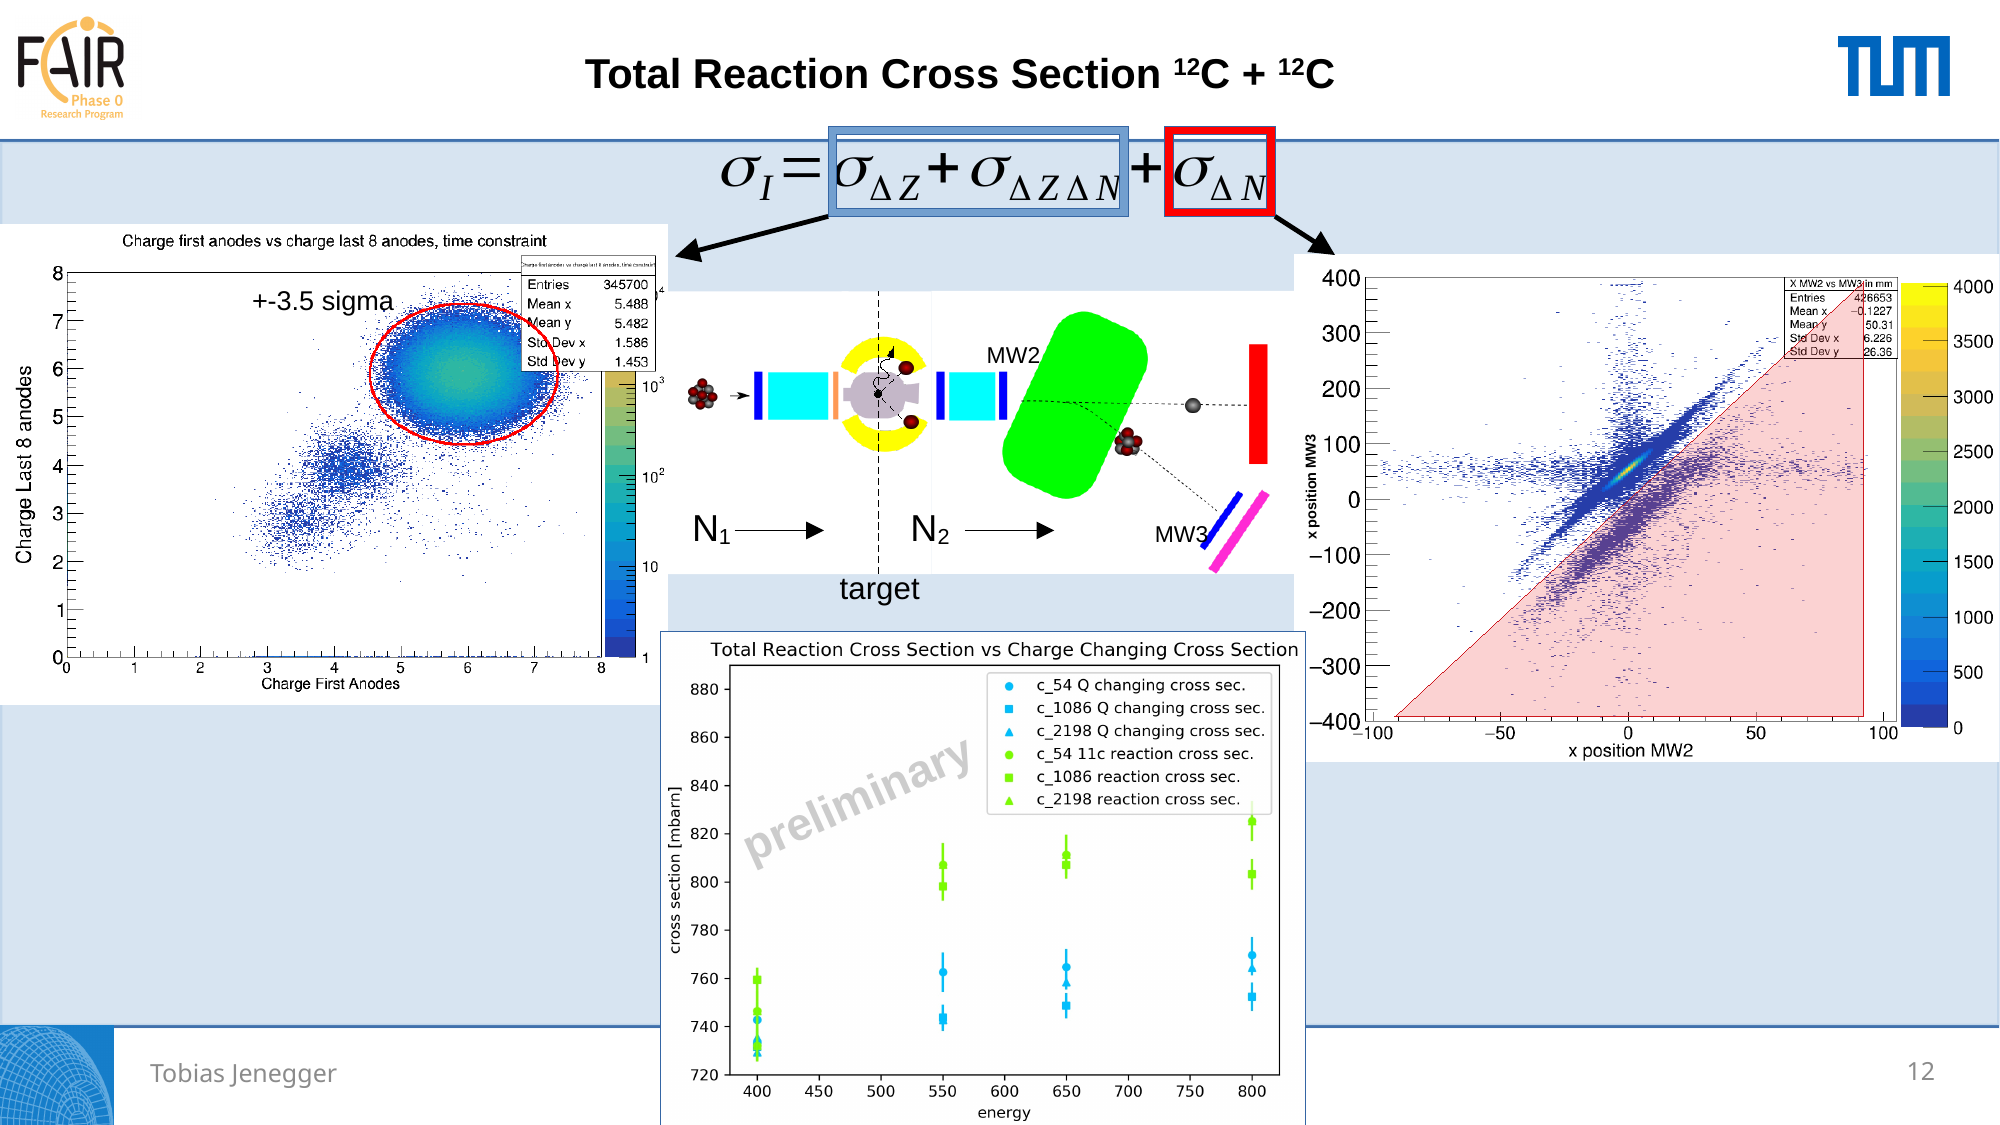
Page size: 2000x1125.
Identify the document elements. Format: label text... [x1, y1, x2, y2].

chart [1129, 149, 1164, 209]
text_box [887, 346, 894, 358]
text_box N1 [677, 500, 753, 558]
text_box [828, 126, 1129, 217]
picture [0, 1025, 114, 1125]
text_box [874, 390, 882, 398]
picture [0, 224, 2000, 1125]
chart [837, 149, 1119, 208]
chart [710, 149, 828, 209]
picture [730, 311, 1270, 574]
text_box [668, 290, 1294, 575]
text_box target [797, 563, 963, 621]
text_box [1394, 281, 1864, 717]
text_box +-3.5 sigma [237, 279, 433, 325]
text_box preliminary [718, 708, 1006, 886]
text_box x position MW3 [1294, 404, 1328, 555]
picture [1838, 36, 1950, 96]
picture [688, 375, 723, 411]
text_box MW3 [1140, 514, 1231, 555]
text_box MW2 [971, 335, 1062, 377]
text_box N2 [895, 500, 971, 558]
text_box Total Reaction Cross Section 12C + 12C [270, 43, 1651, 105]
text_box [1164, 126, 1276, 217]
chart [1174, 149, 1266, 208]
picture [15, 15, 142, 120]
